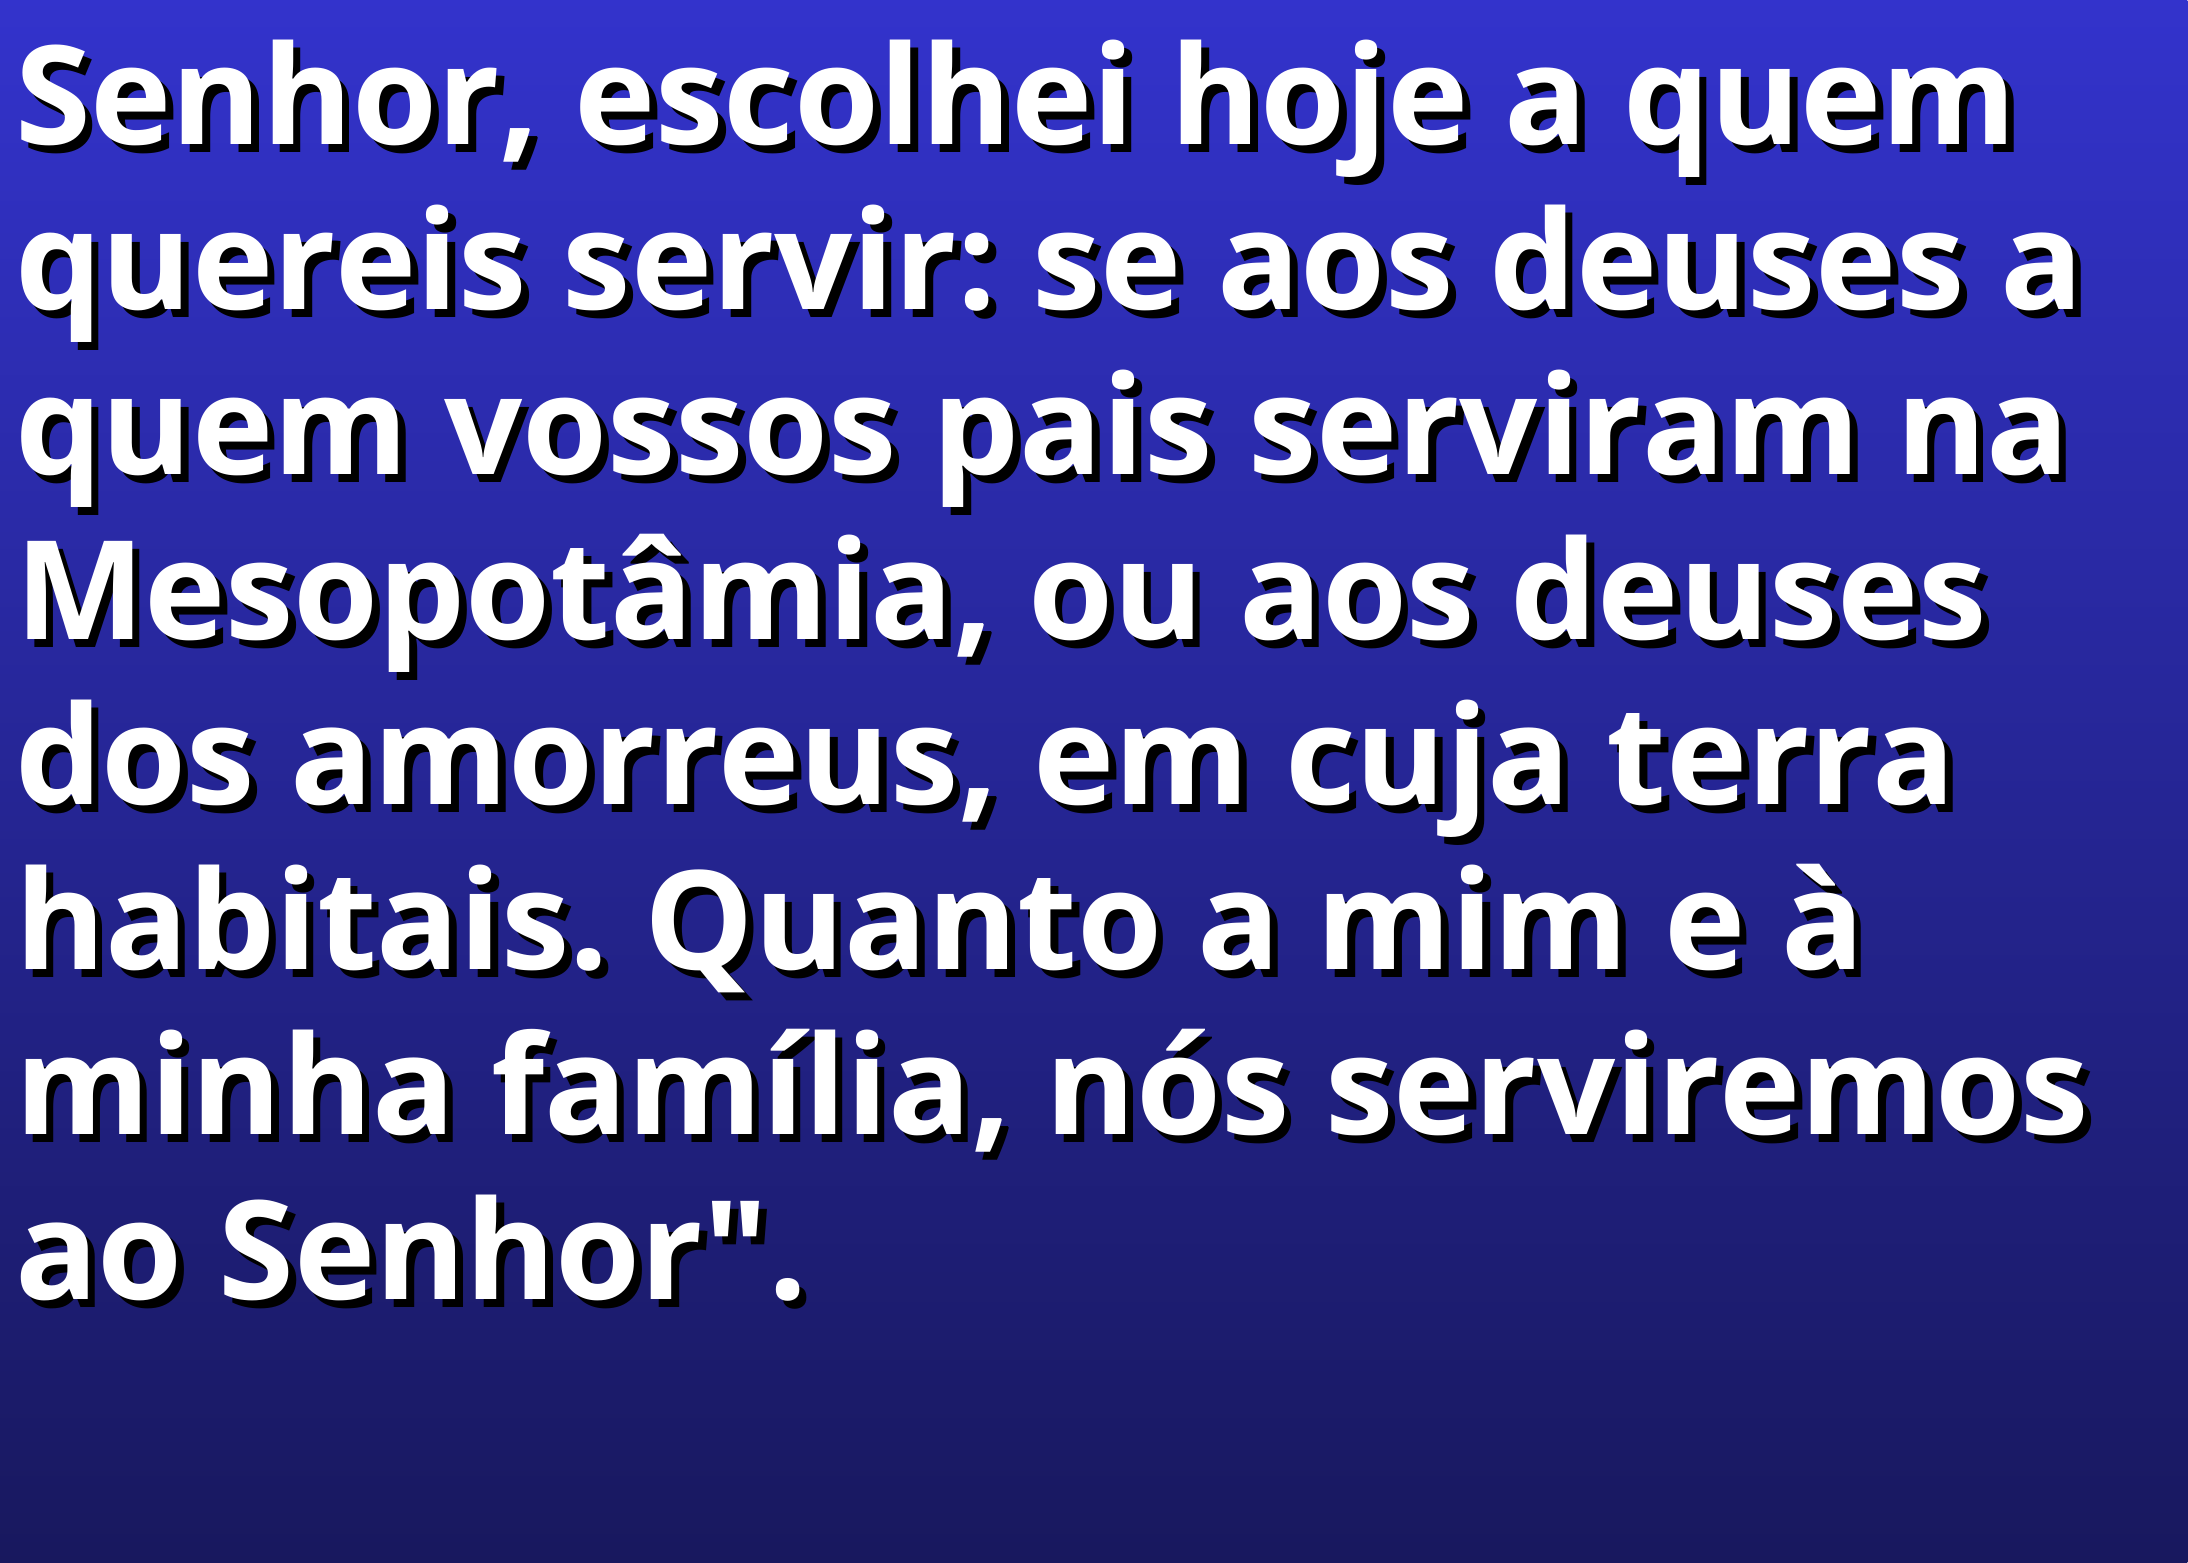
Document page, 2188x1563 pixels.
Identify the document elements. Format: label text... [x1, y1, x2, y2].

text_box Senhor, escolhei hoje a quem quereis servir: se aos deuses a quem vossos pais serviram na Mesopotâmia, ou aos deuses dos amorreus, em cuja terra habitais. Quanto a mim e à minha família, nós serviremos ao Senhor". [0, 0, 2188, 1335]
